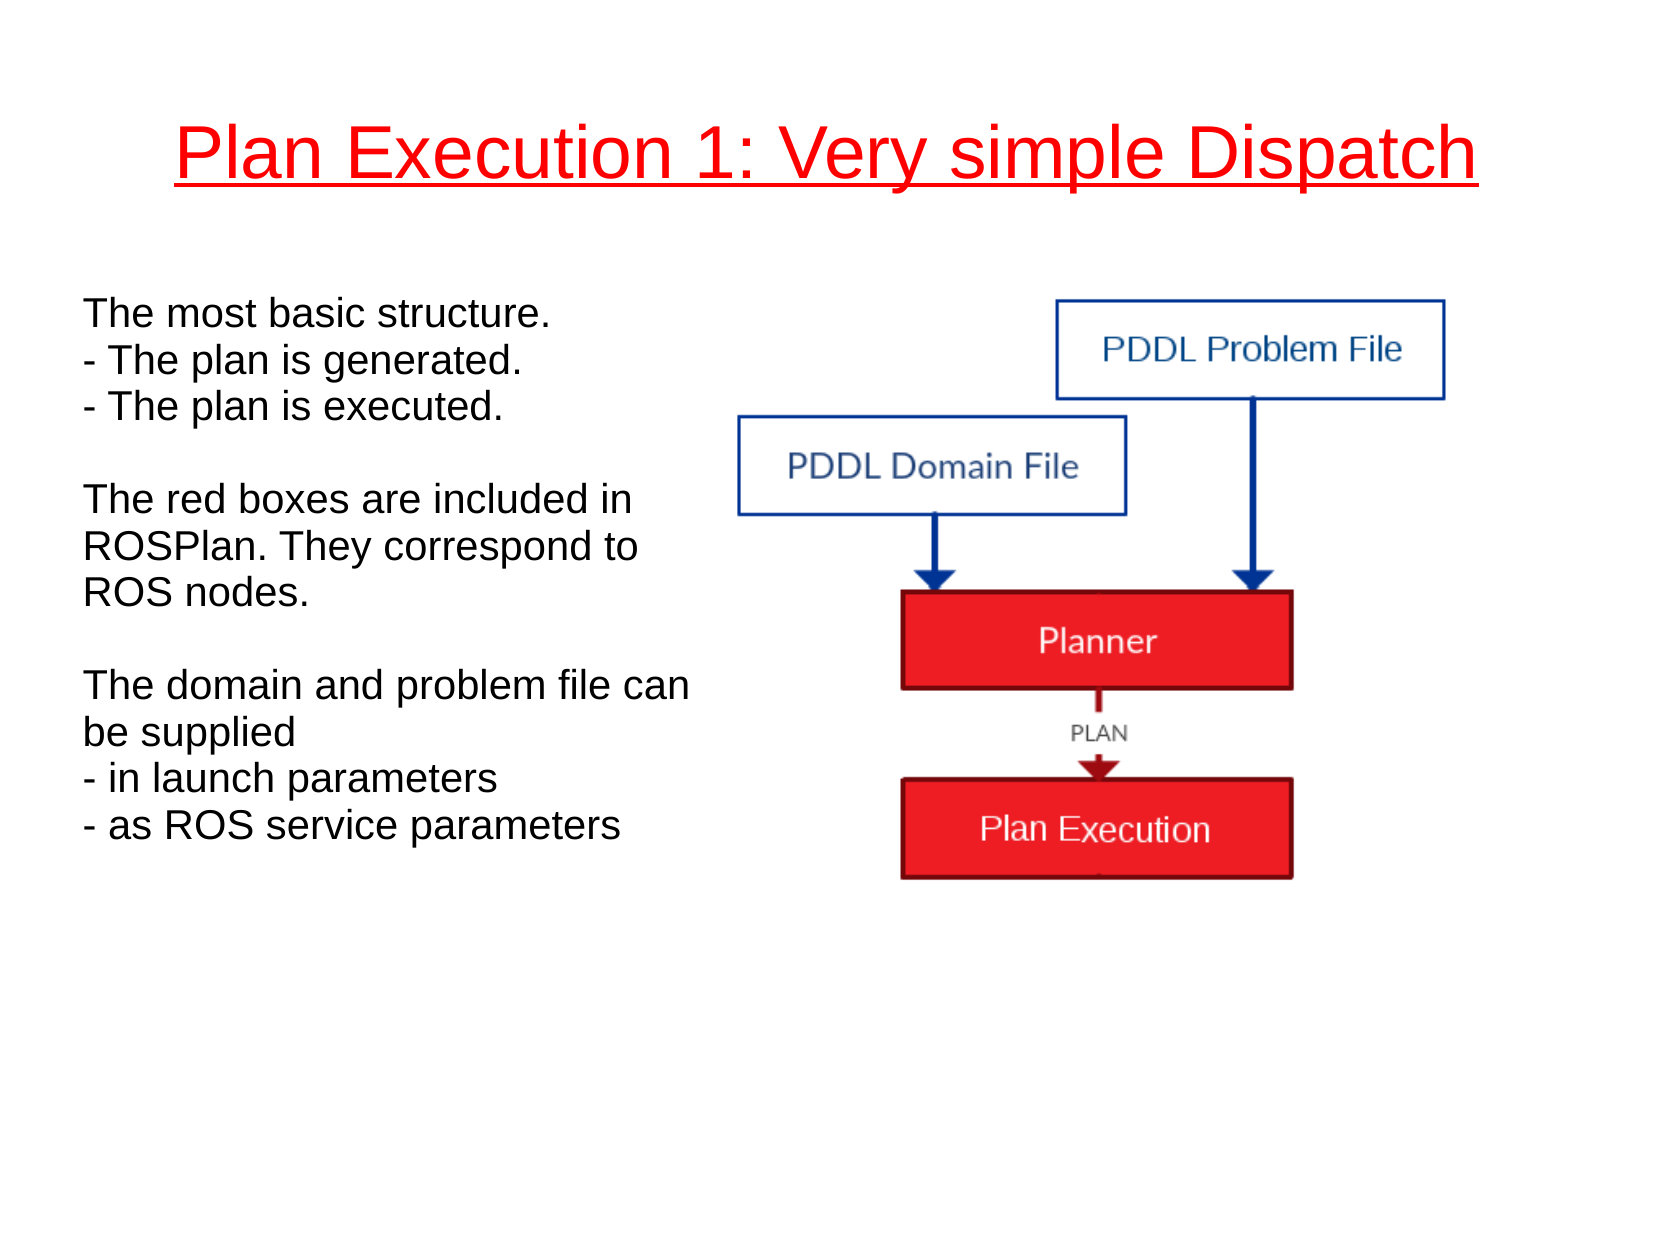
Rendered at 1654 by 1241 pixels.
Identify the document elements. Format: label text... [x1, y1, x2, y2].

title Plan Execution 1: Very simple Dispatch [82, 49, 1571, 257]
subtitle The most basic structure. - The plan is generated. - The plan is executed. The red boxes are included in ROSPlan. They correspond to ROS nodes. The domain and problem file can be supplied - in launch parameters - as ROS service parameters [82, 290, 721, 1010]
picture [723, 280, 1454, 898]
